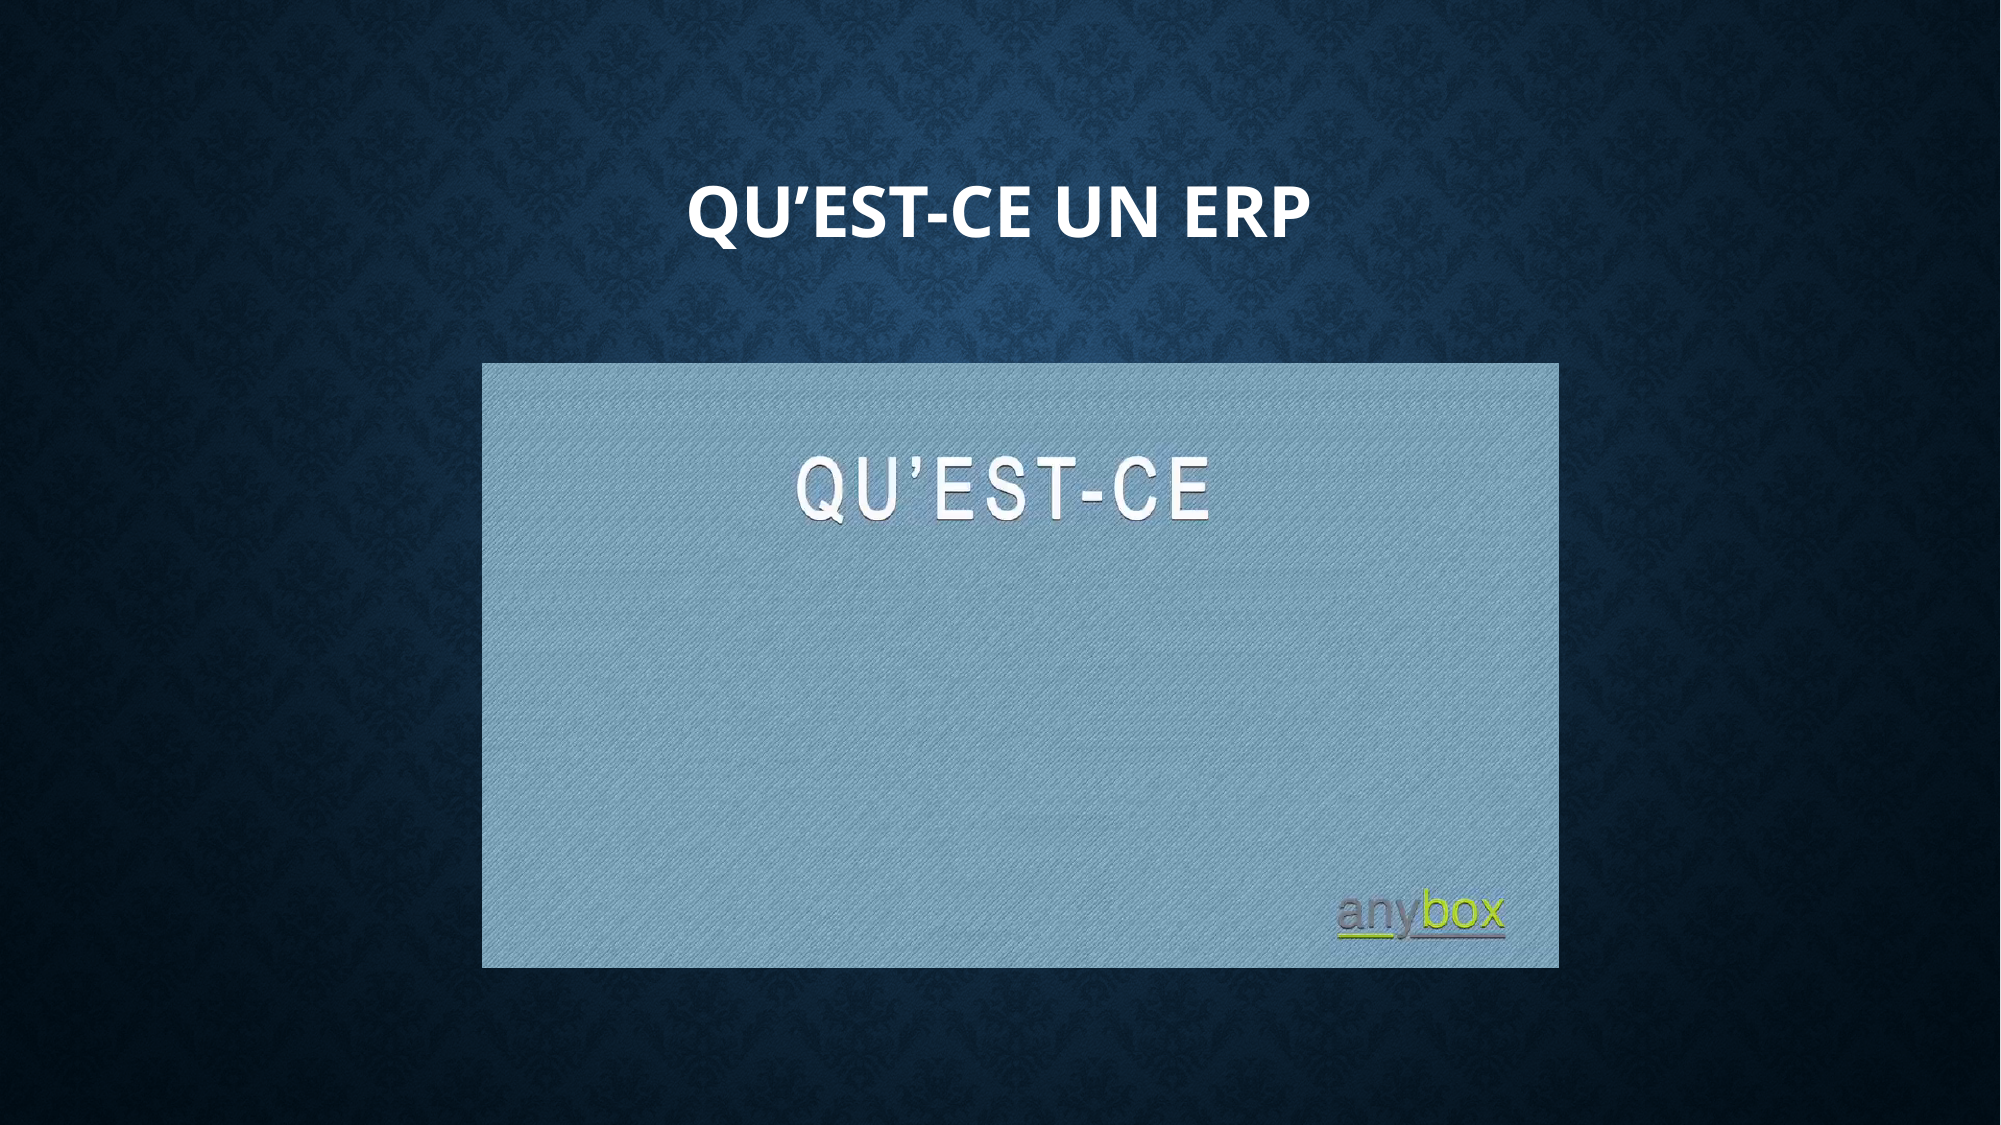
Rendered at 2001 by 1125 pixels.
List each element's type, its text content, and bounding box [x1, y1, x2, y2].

picture [0, 0, 2001, 1125]
text_box [481, 362, 1560, 969]
title QU’Est-ce UN ERP [149, 99, 1849, 318]
